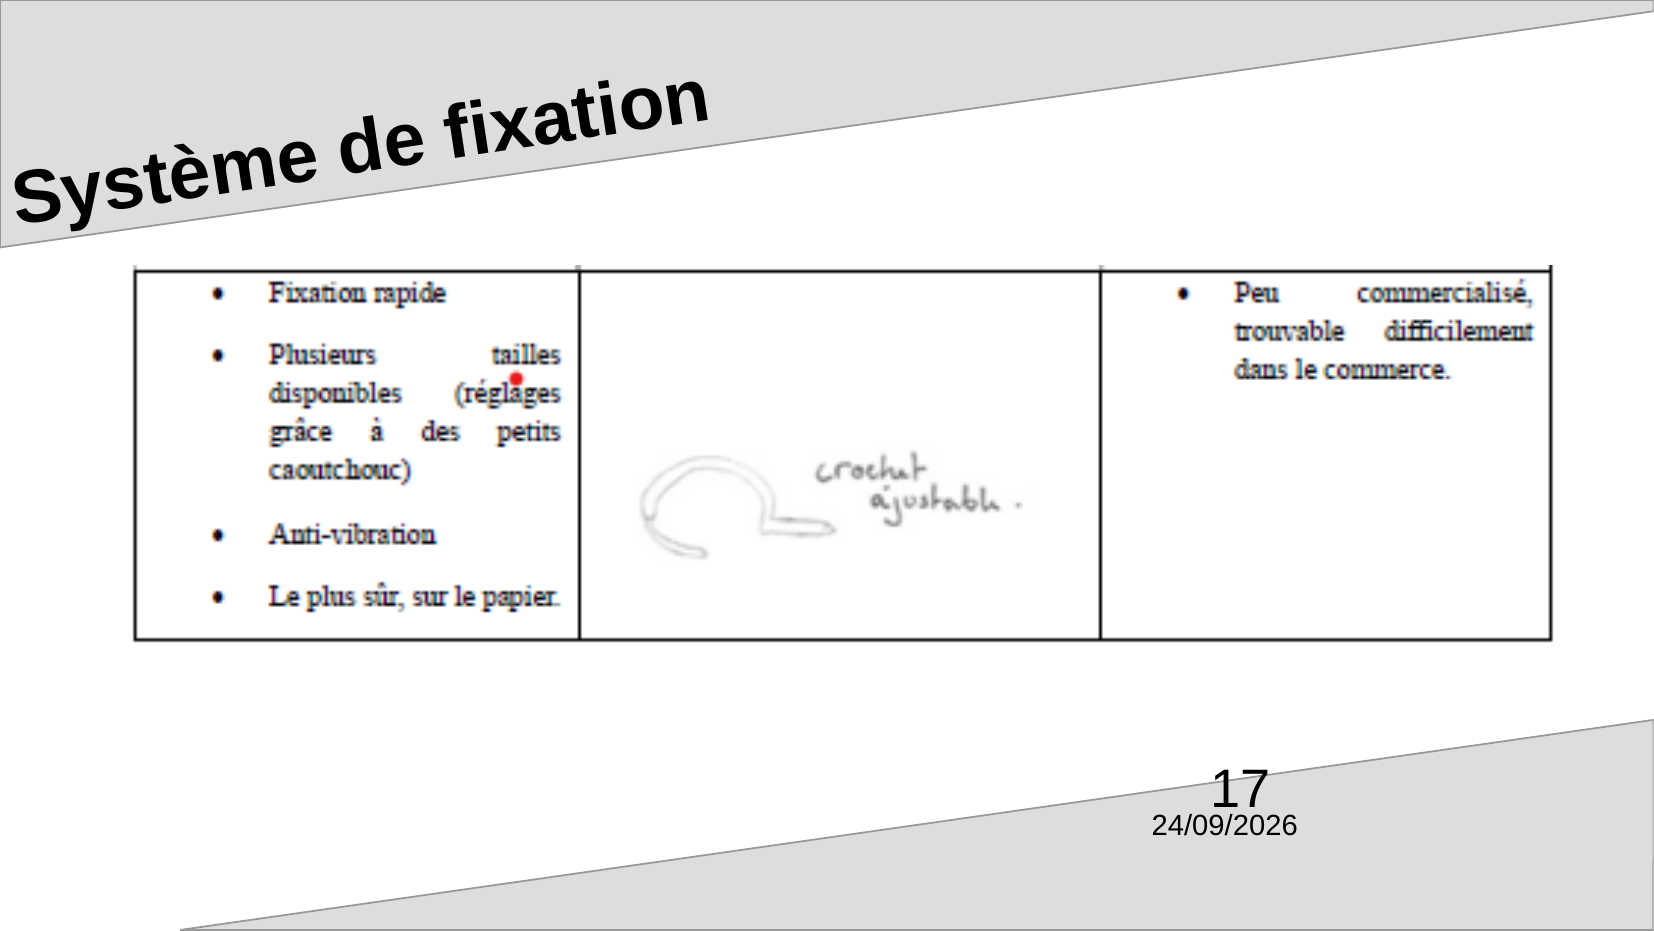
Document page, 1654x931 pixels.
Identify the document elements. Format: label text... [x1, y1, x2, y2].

text_box [1151, 752, 1624, 871]
picture [114, 265, 1565, 663]
text_box Système de fixation [0, 0, 1484, 274]
